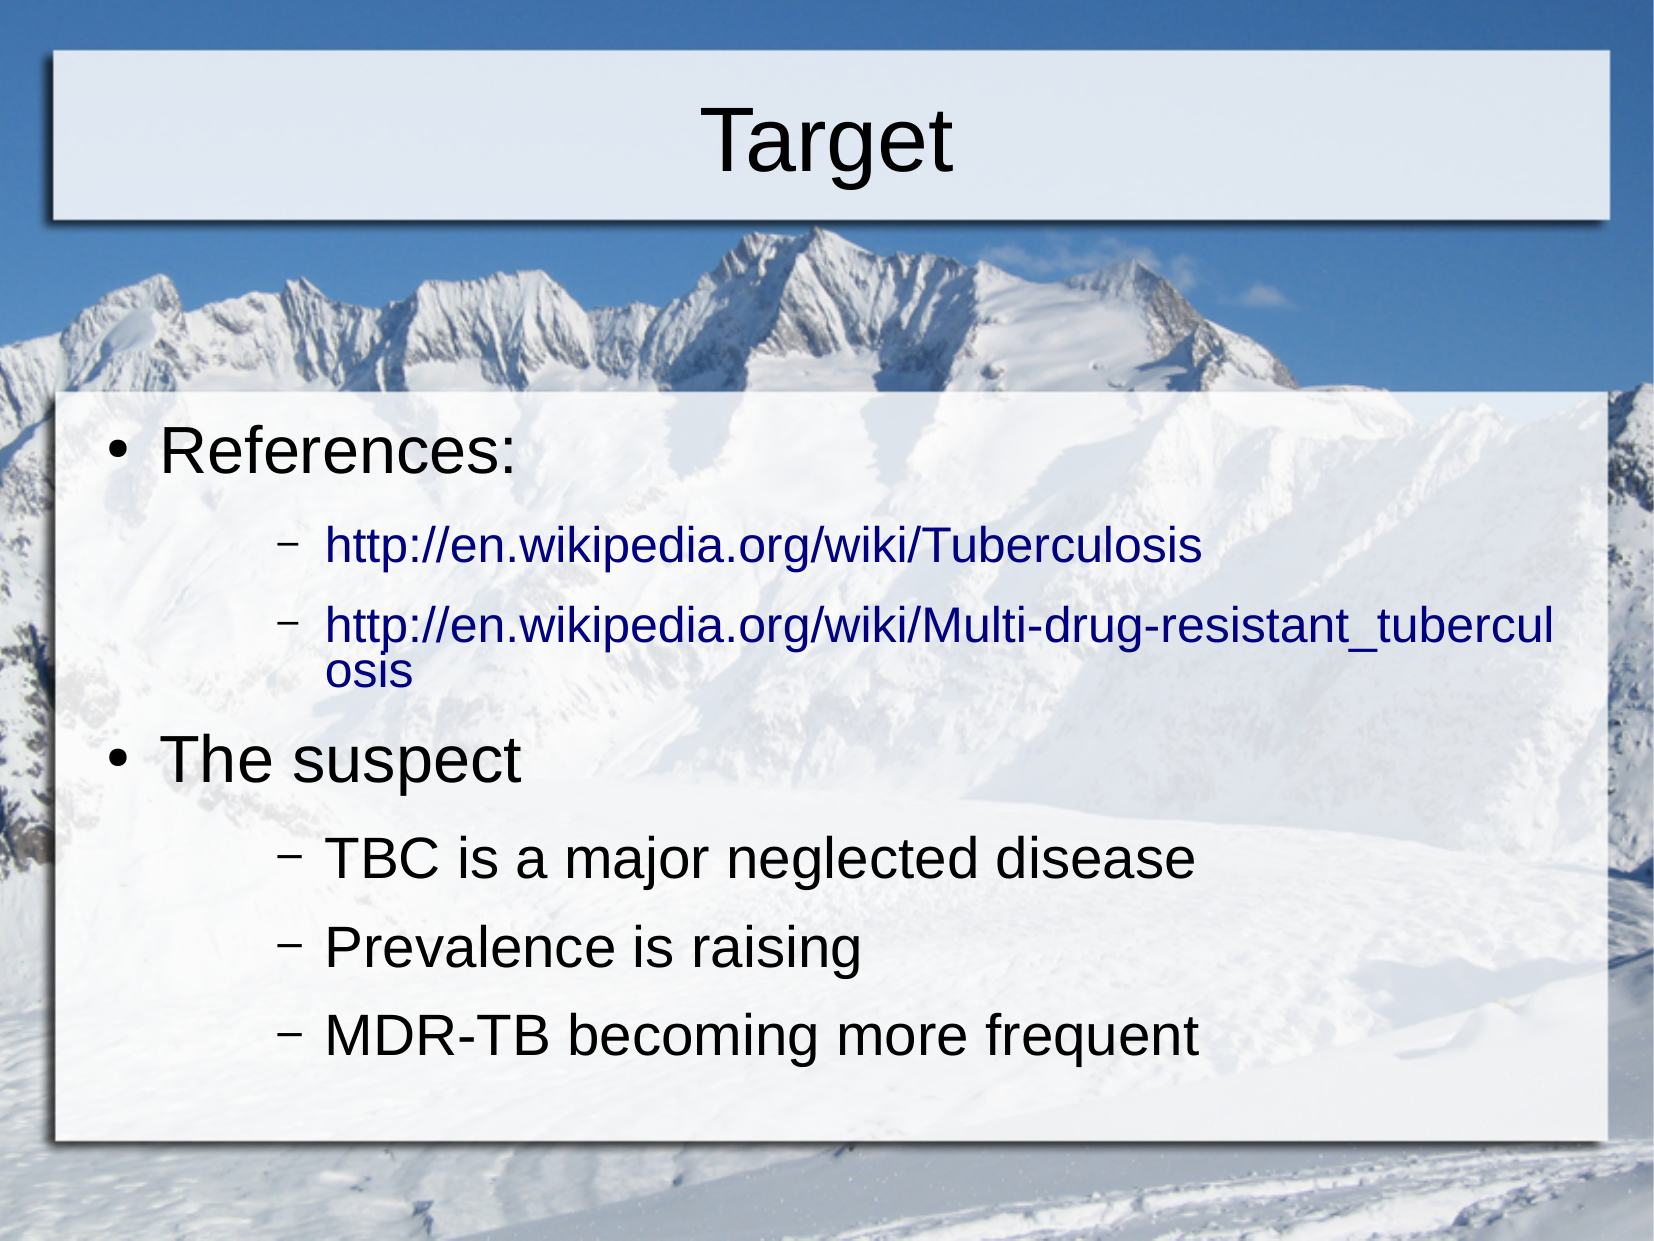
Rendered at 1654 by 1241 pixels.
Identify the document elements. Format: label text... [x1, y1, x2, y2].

title Target [59, 68, 1595, 212]
picture [0, 0, 1654, 1241]
list References: http://en.wikipedia.org/wiki/Tuberculosis http://en.wikipedia.org/wiki/Multi-drug-resistant_tuberculosis The suspect TBC is a major neglected disease Prevalence is raising MDR-TB becoming more frequent [88, 413, 1571, 1218]
